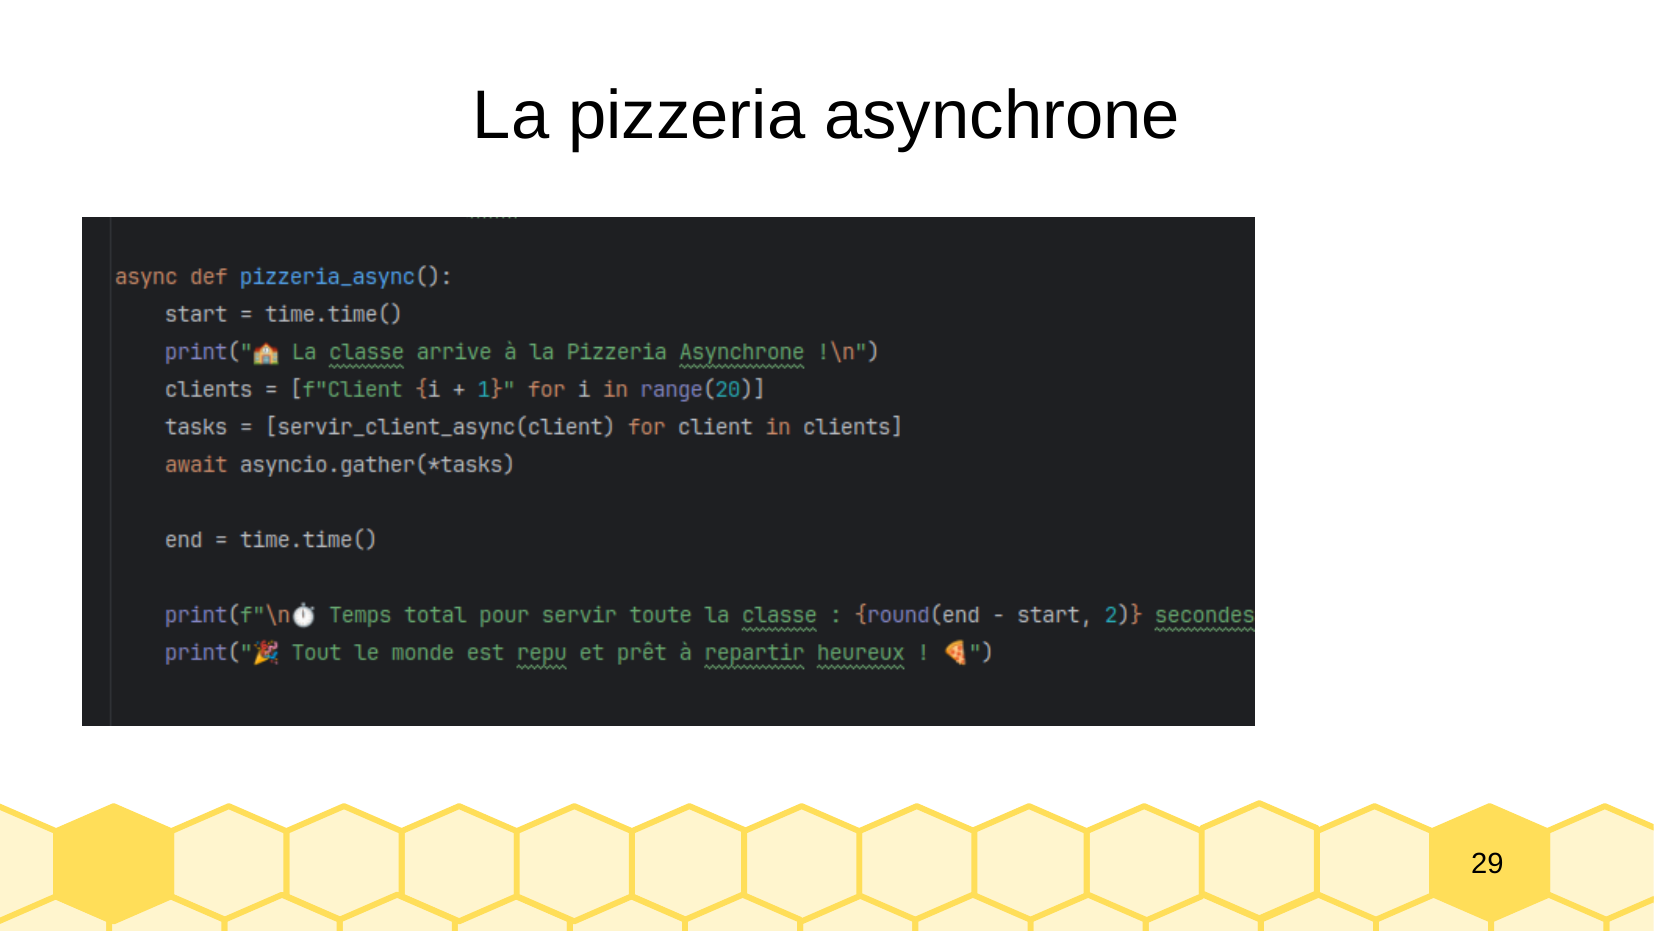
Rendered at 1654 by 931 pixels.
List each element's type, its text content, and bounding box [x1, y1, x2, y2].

title La pizzeria asynchrone [82, 37, 1571, 193]
picture [82, 217, 1255, 726]
